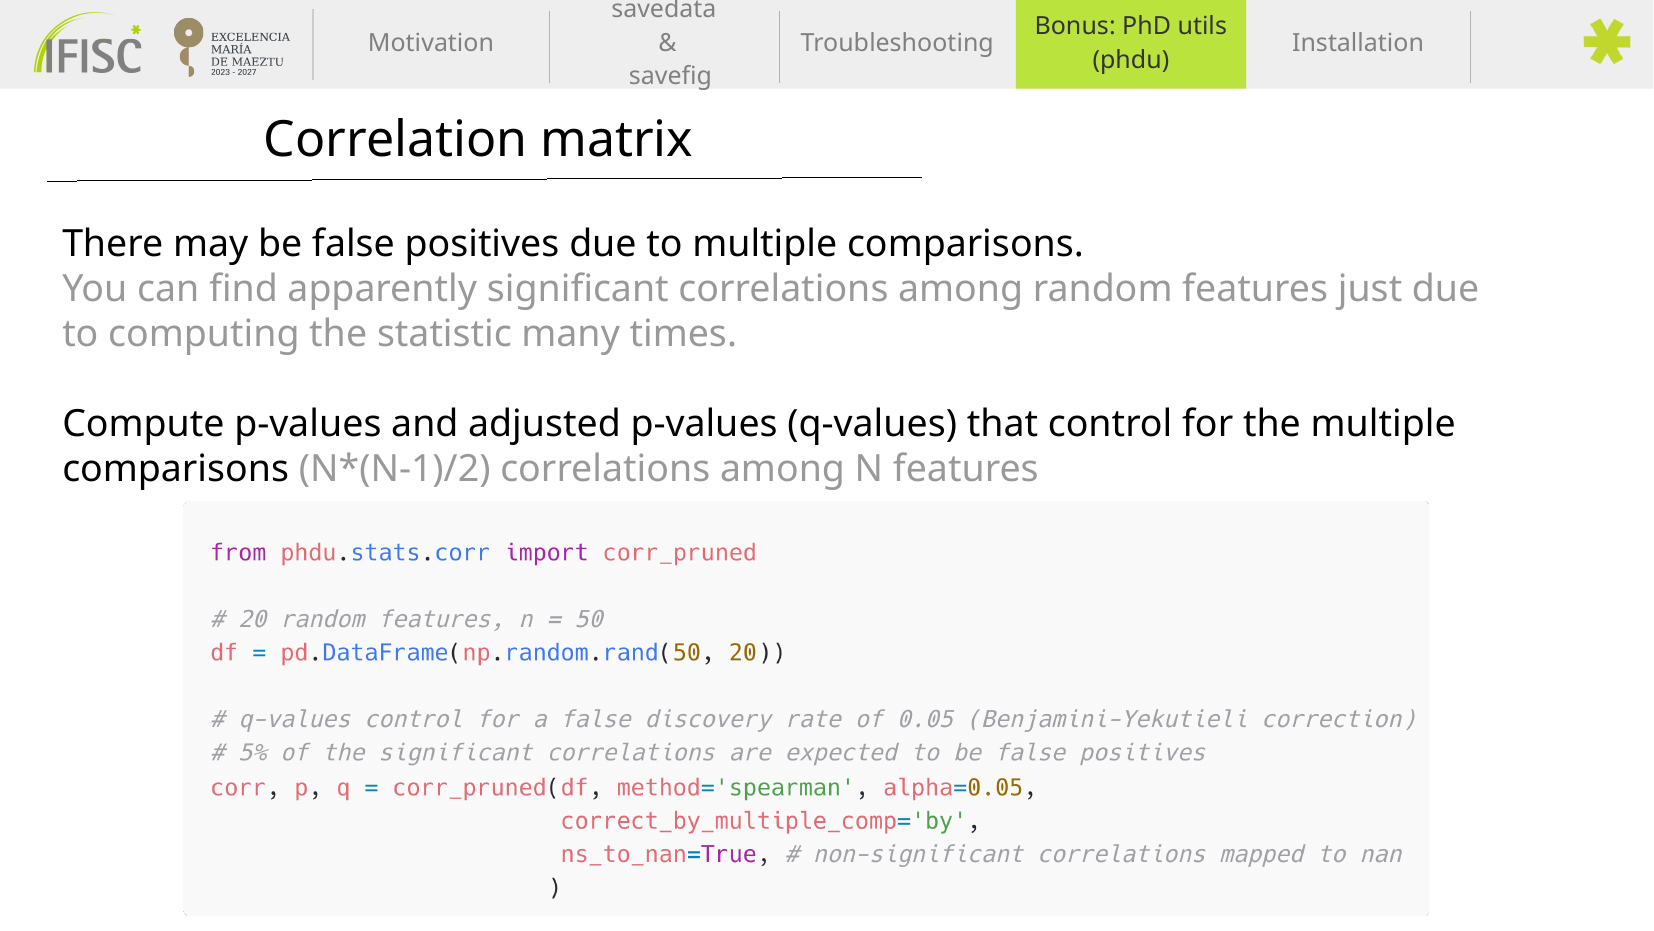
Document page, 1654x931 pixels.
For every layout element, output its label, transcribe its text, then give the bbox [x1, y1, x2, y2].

text_box Motivation [318, 0, 544, 83]
picture [29, 9, 148, 76]
text_box Installation [1246, 0, 1471, 83]
text_box savedata & savefig [555, 0, 780, 92]
text_box There may be false positives due to multiple comparisons. You can find apparently significant correlations among random features just due to computing the statistic many times. Compute p-values and adjusted p-values (q-values) that control for the multiple comparisons (N*(N-1)/2) correlations among N features [47, 211, 1536, 497]
picture [174, 18, 290, 77]
text_box Correlation matrix [41, 98, 916, 193]
picture [1582, 17, 1631, 65]
picture [183, 501, 1430, 916]
text_box Troubleshooting [785, 0, 1010, 83]
text_box Bonus: PhD utils (phdu) [1015, 0, 1247, 89]
